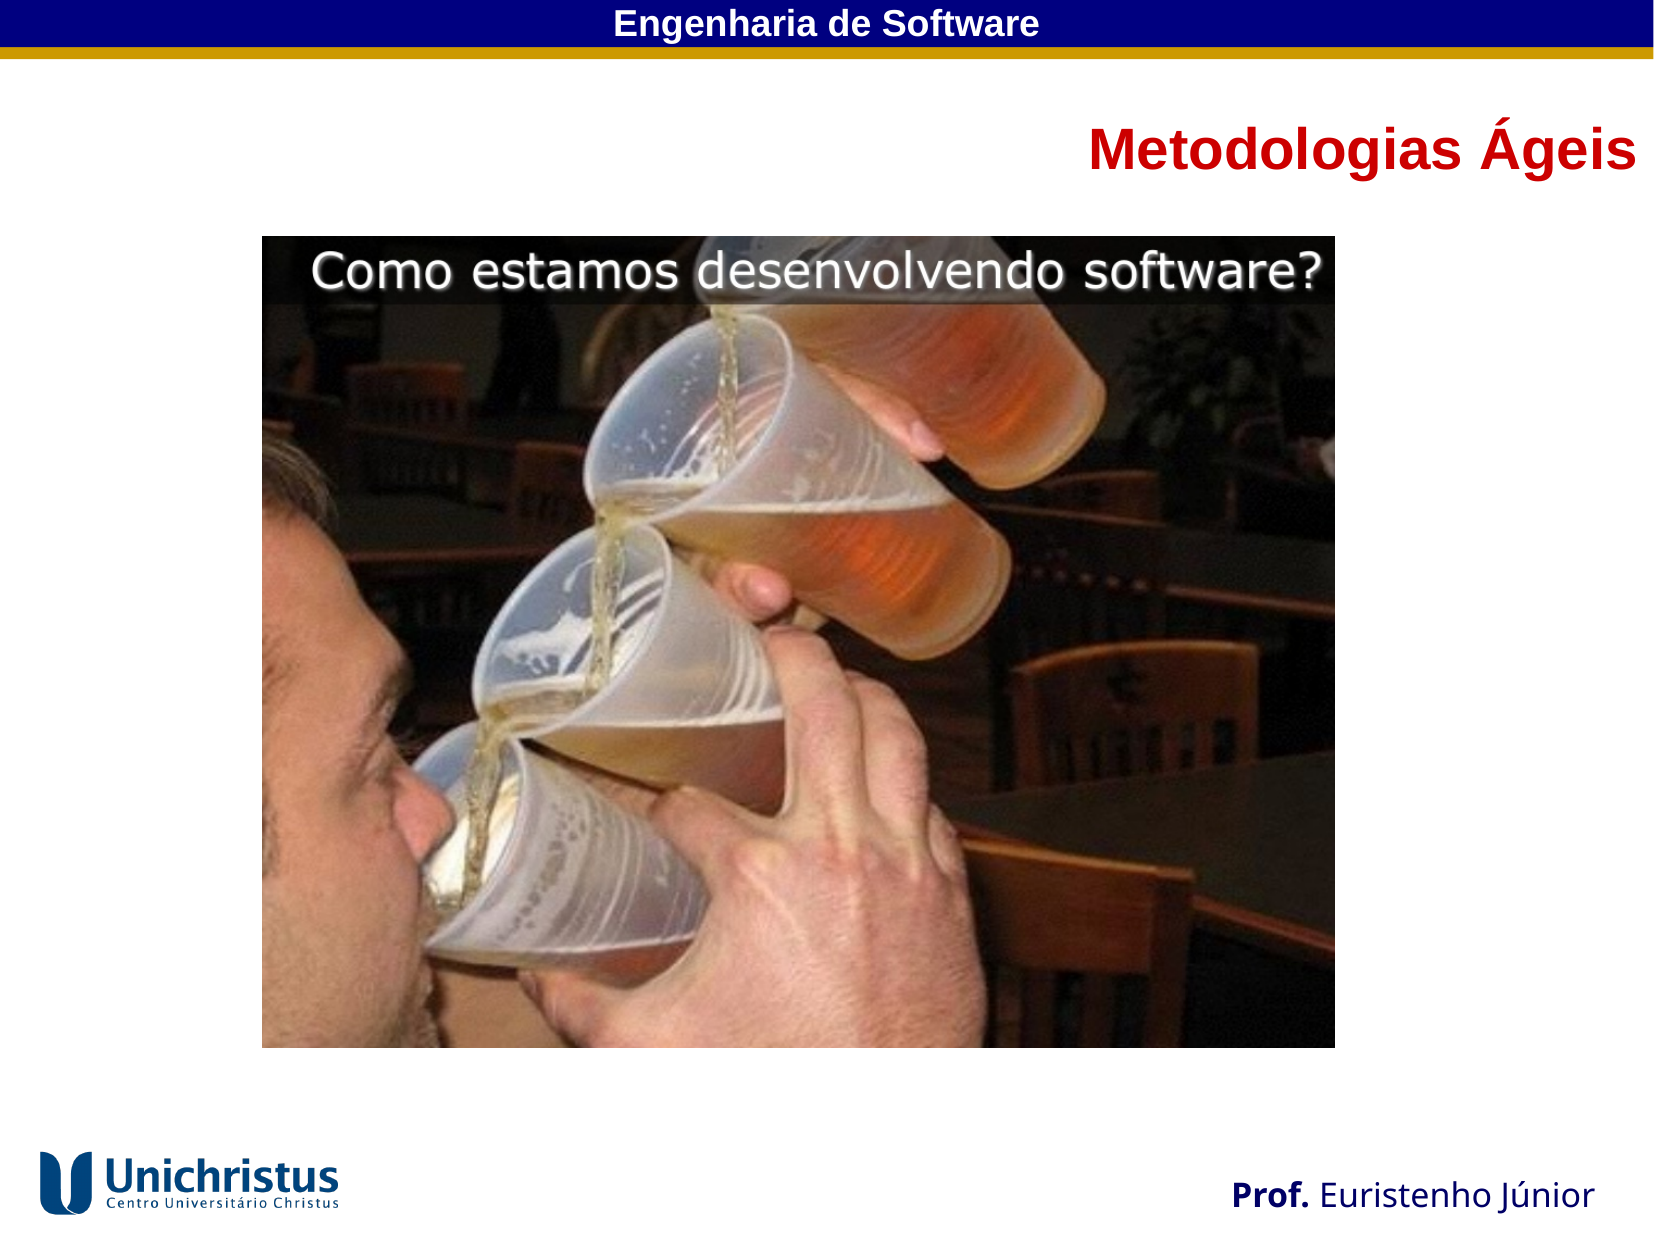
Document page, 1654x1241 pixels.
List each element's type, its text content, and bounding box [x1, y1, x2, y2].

text_box Engenharia de Software [0, 0, 1654, 48]
text_box [0, 48, 1654, 60]
text_box Prof. Euristenho Júnior [1216, 1163, 1654, 1224]
text_box Metodologias Ágeis [1073, 109, 1654, 189]
picture [262, 236, 1335, 1048]
picture [35, 1148, 343, 1217]
